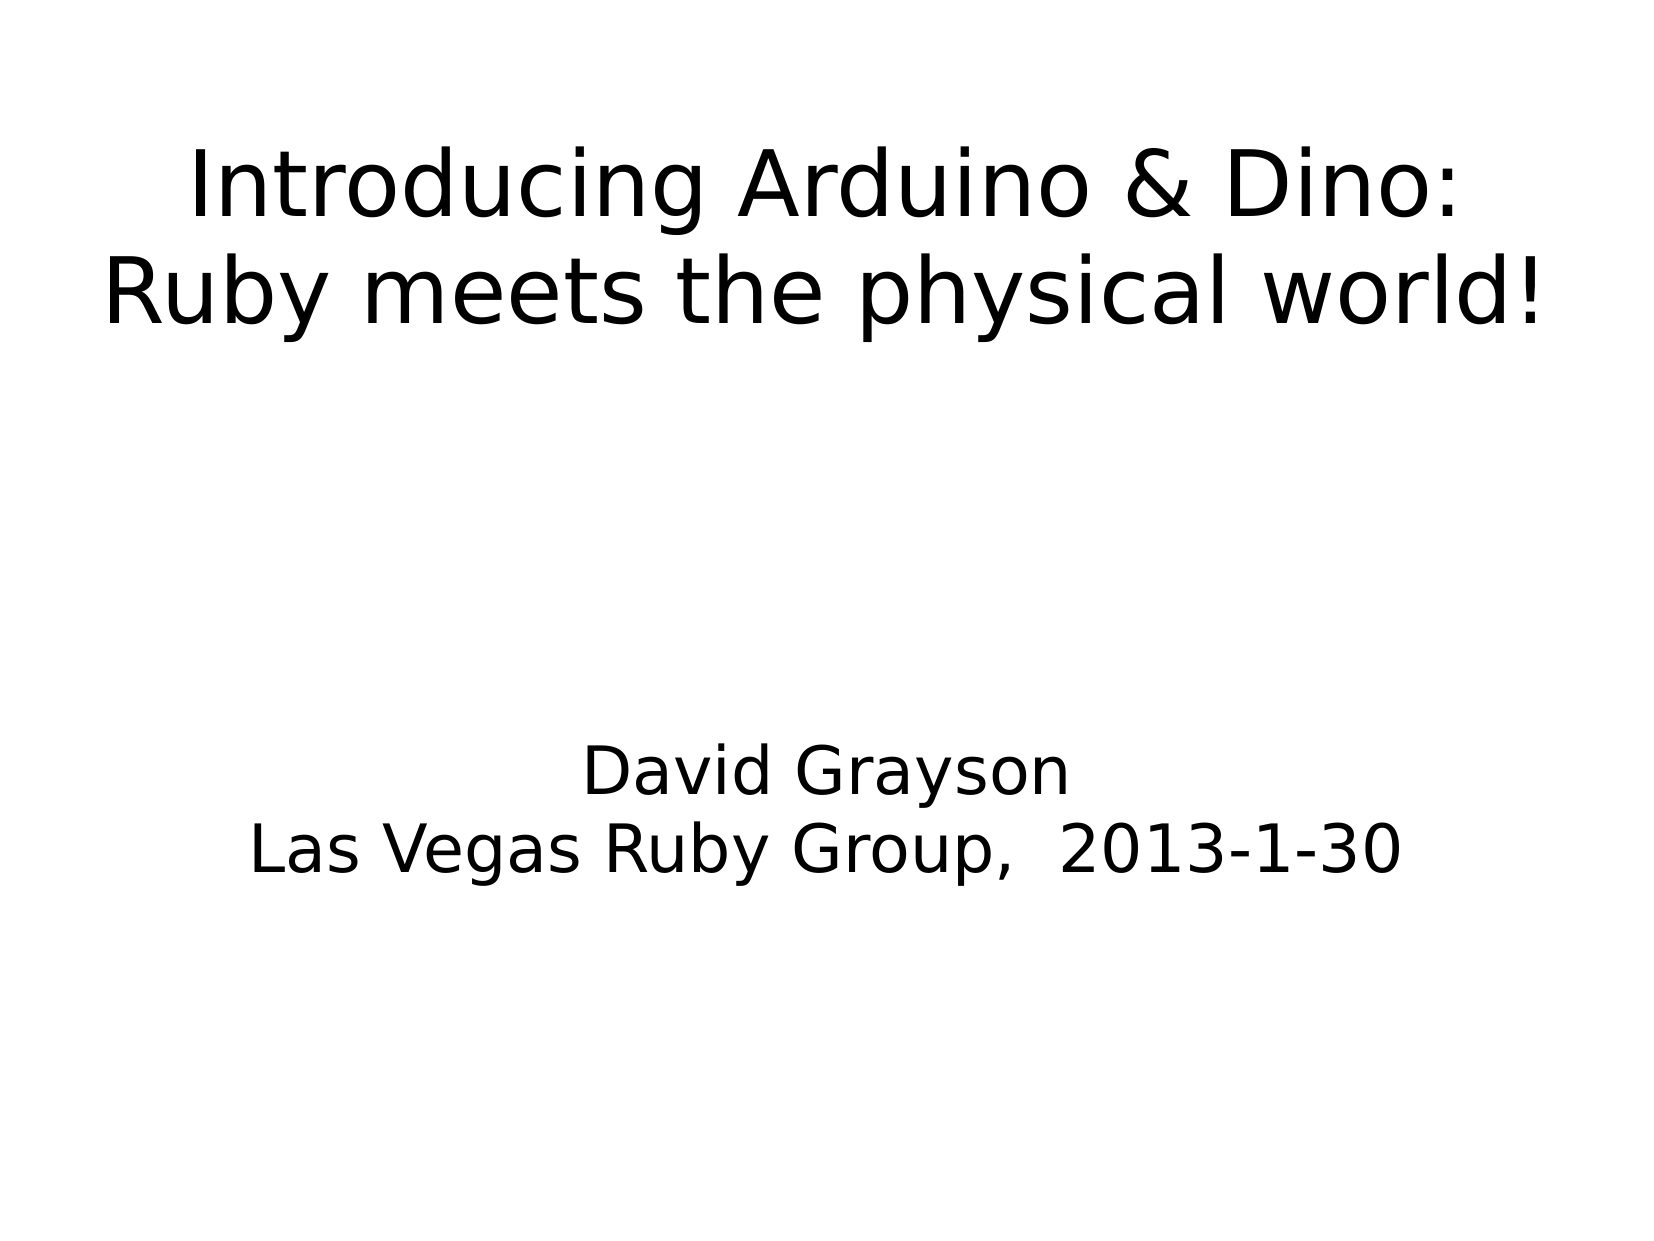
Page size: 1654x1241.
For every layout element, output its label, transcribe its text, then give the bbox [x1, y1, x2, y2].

title Introducing Arduino & Dino: Ruby meets the physical world! [82, 130, 1571, 346]
subtitle David Grayson Las Vegas Ruby Group, 2013-1-30 [0, 450, 1654, 1171]
